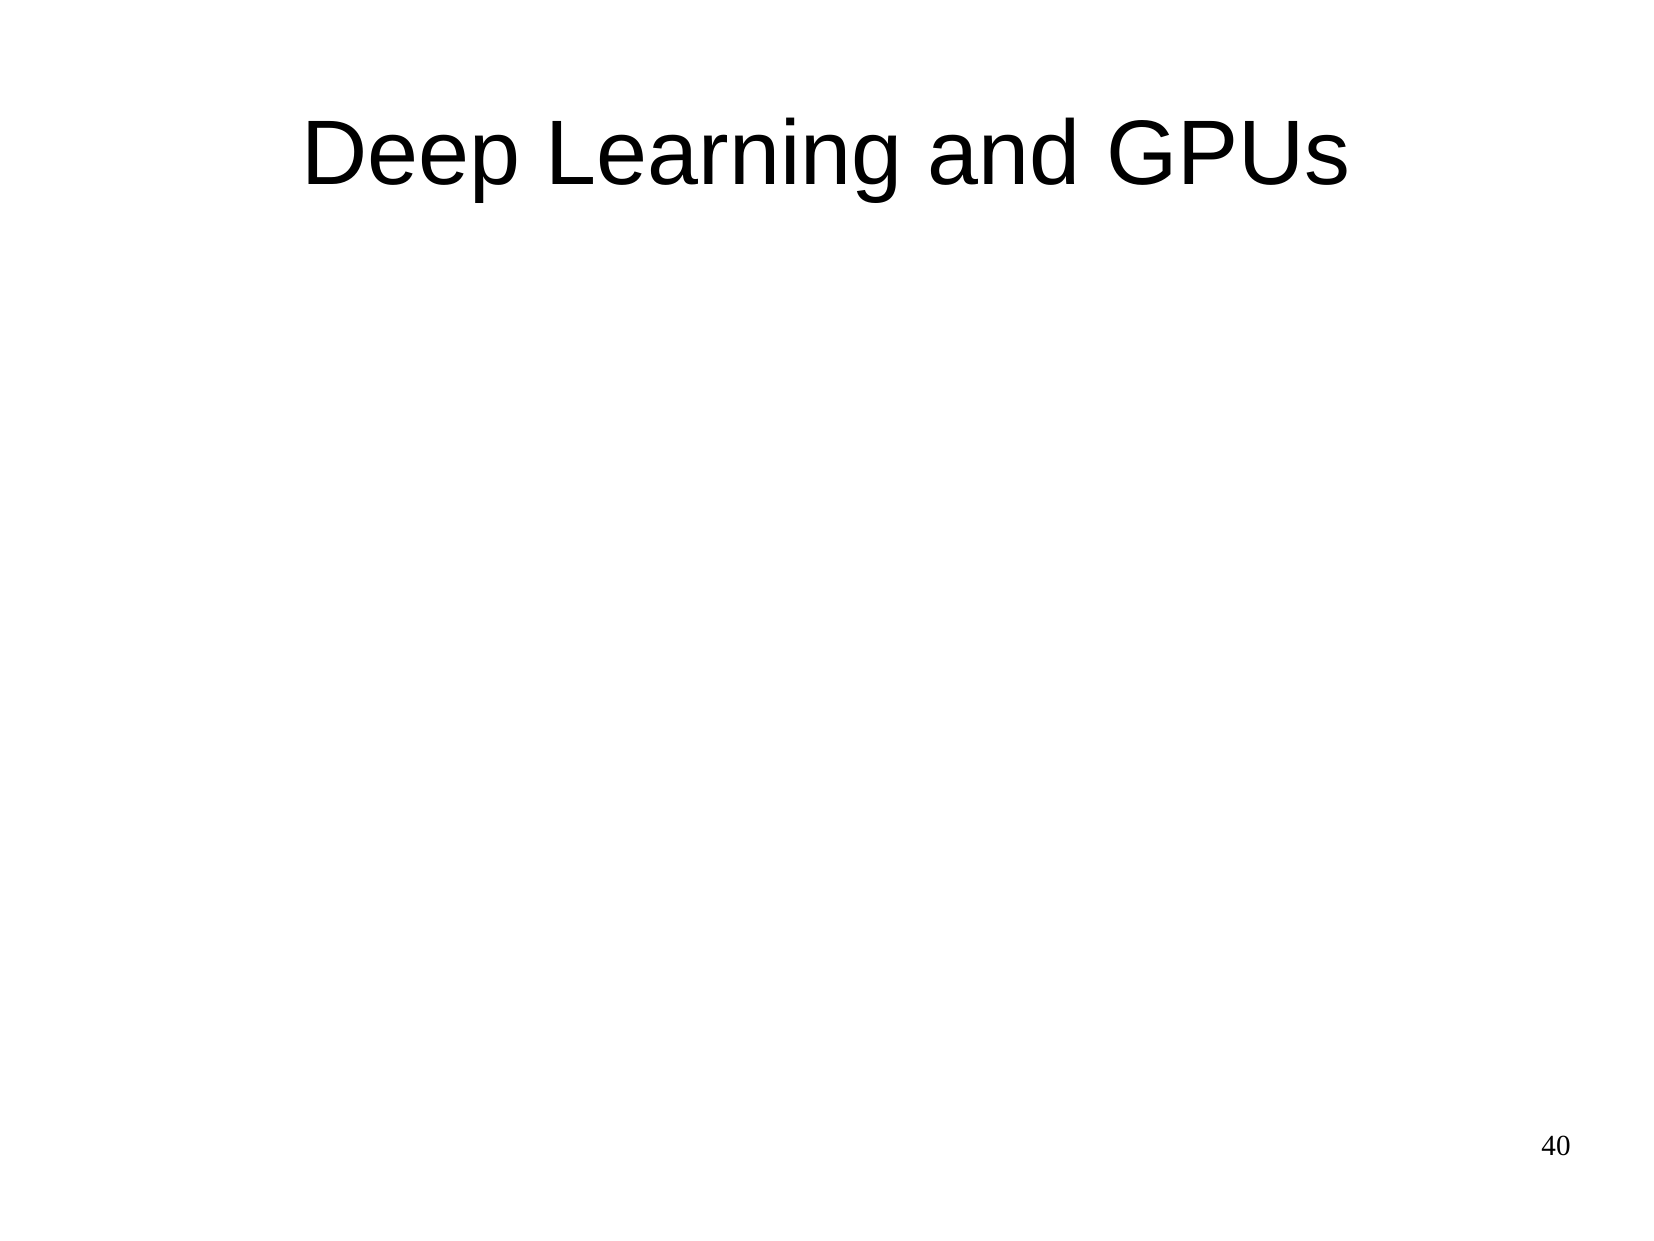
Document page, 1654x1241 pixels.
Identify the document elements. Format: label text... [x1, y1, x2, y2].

title Deep Learning and GPUs [82, 49, 1571, 257]
